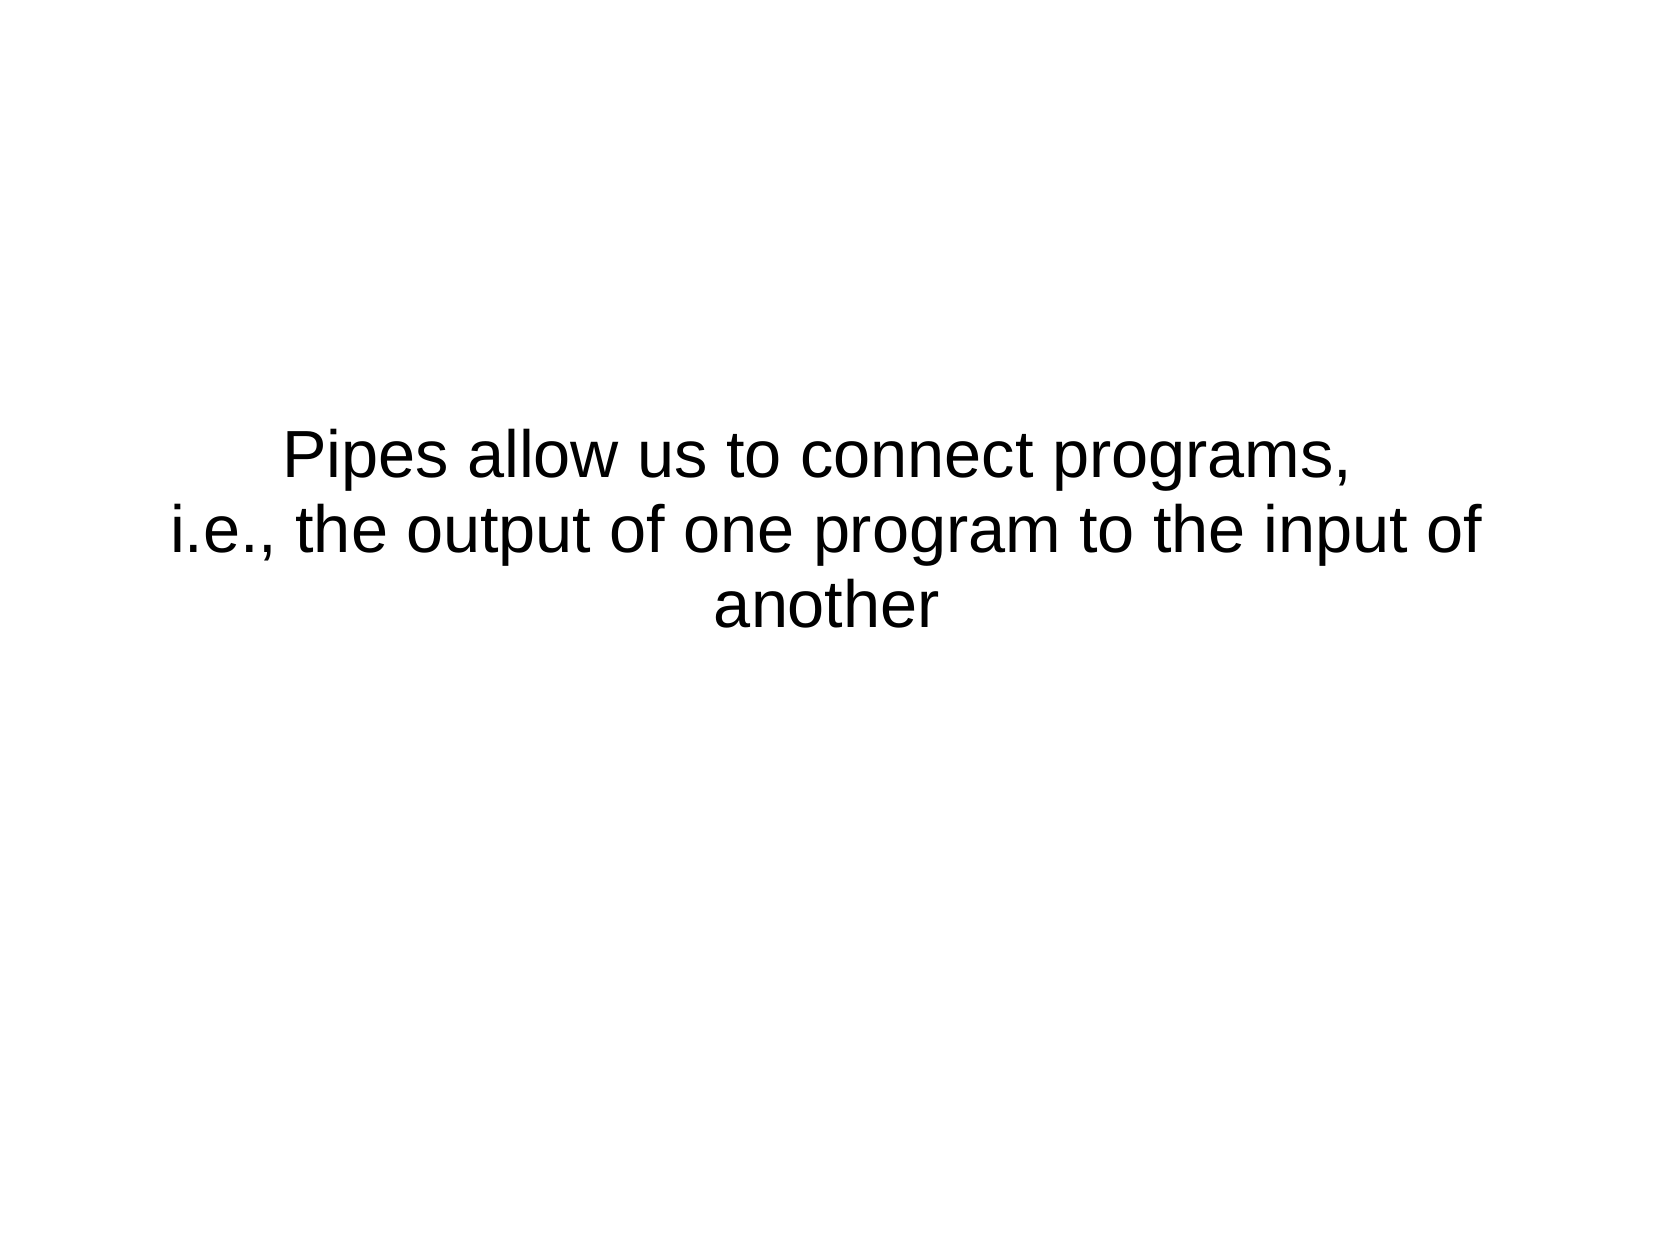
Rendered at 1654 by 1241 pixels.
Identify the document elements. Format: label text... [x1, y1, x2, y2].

subtitle Pipes allow us to connect programs, i.e., the output of one program to the input of another [82, 49, 1571, 1010]
